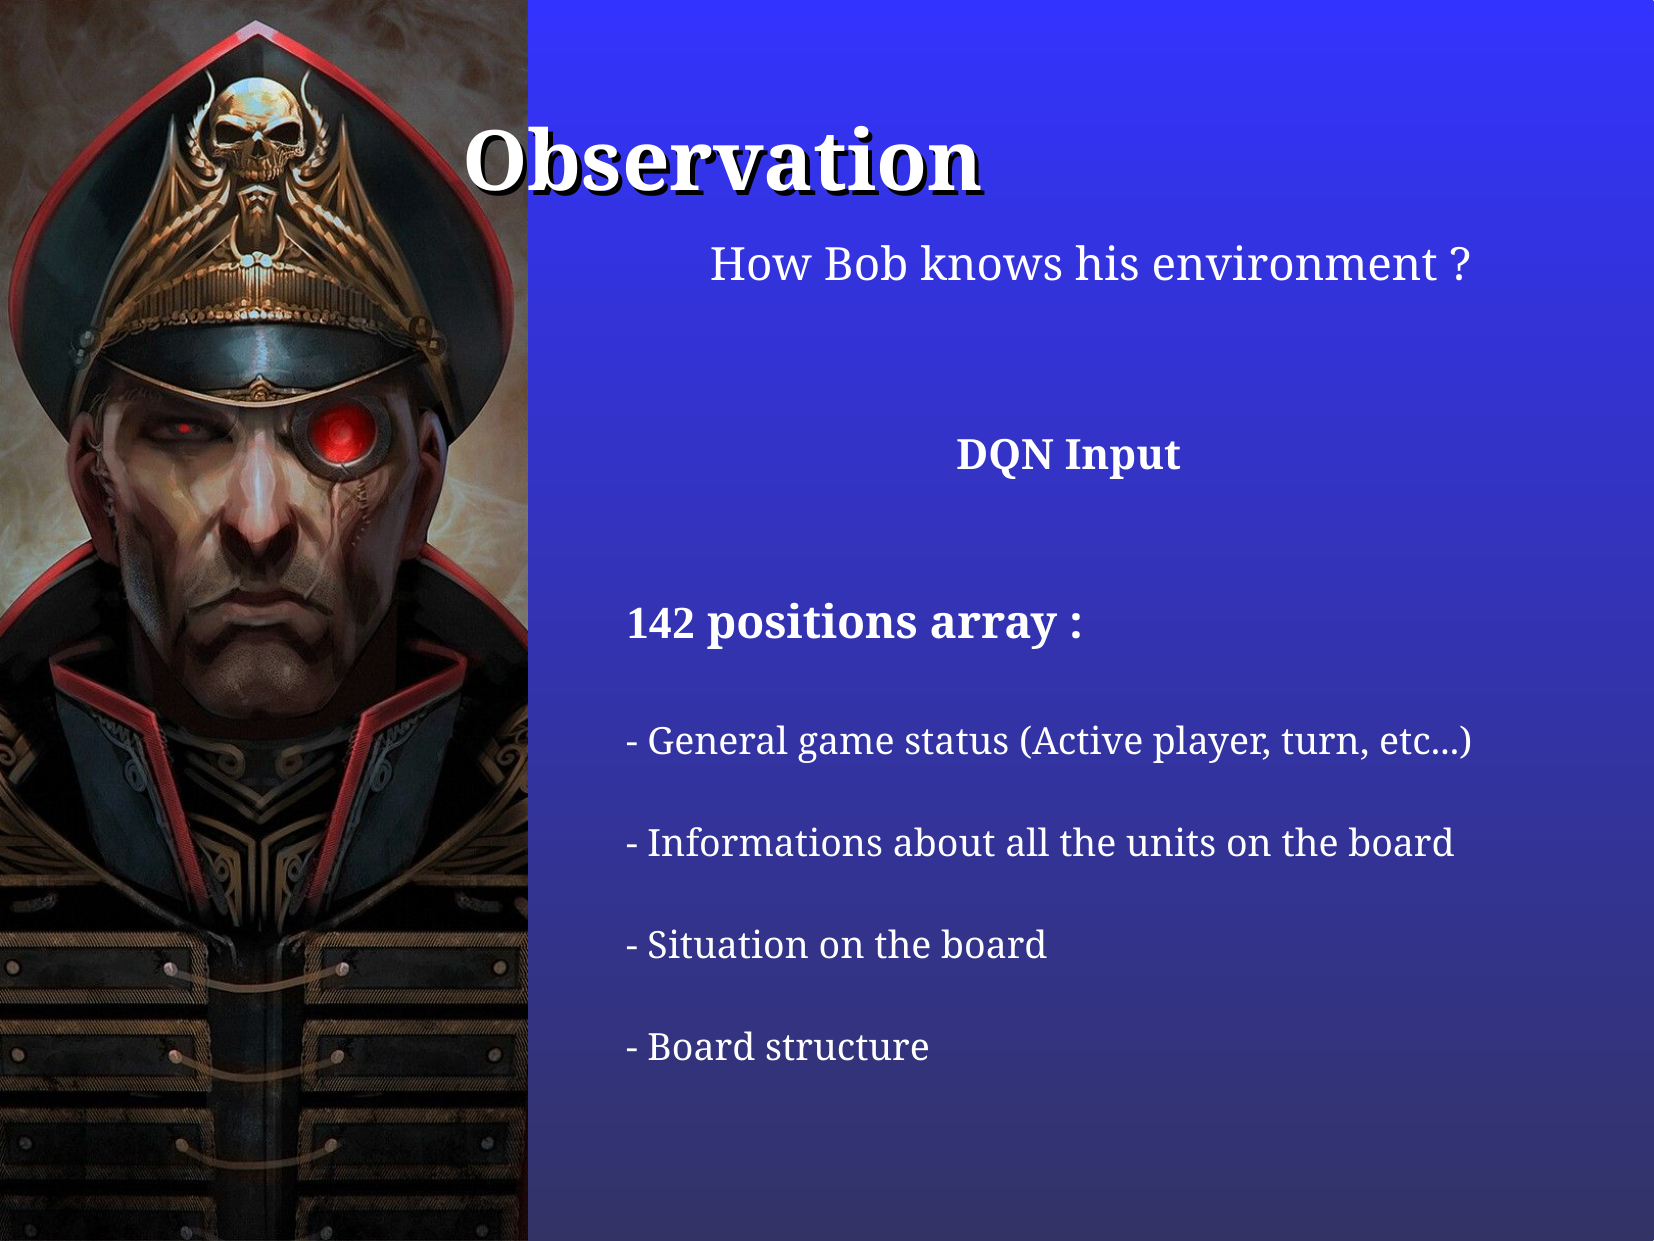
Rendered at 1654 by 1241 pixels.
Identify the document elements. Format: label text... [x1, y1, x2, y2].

text_box Observation [0, 94, 998, 204]
text_box How Bob knows his environment ? [528, 224, 1654, 296]
picture [0, 0, 528, 94]
text_box DQN Input 142 positions array : - General game status (Active player, turn, etc...) - Informations about all the units on the board - Situation on the board - Board structure [614, 412, 1524, 980]
picture [0, 204, 528, 1241]
